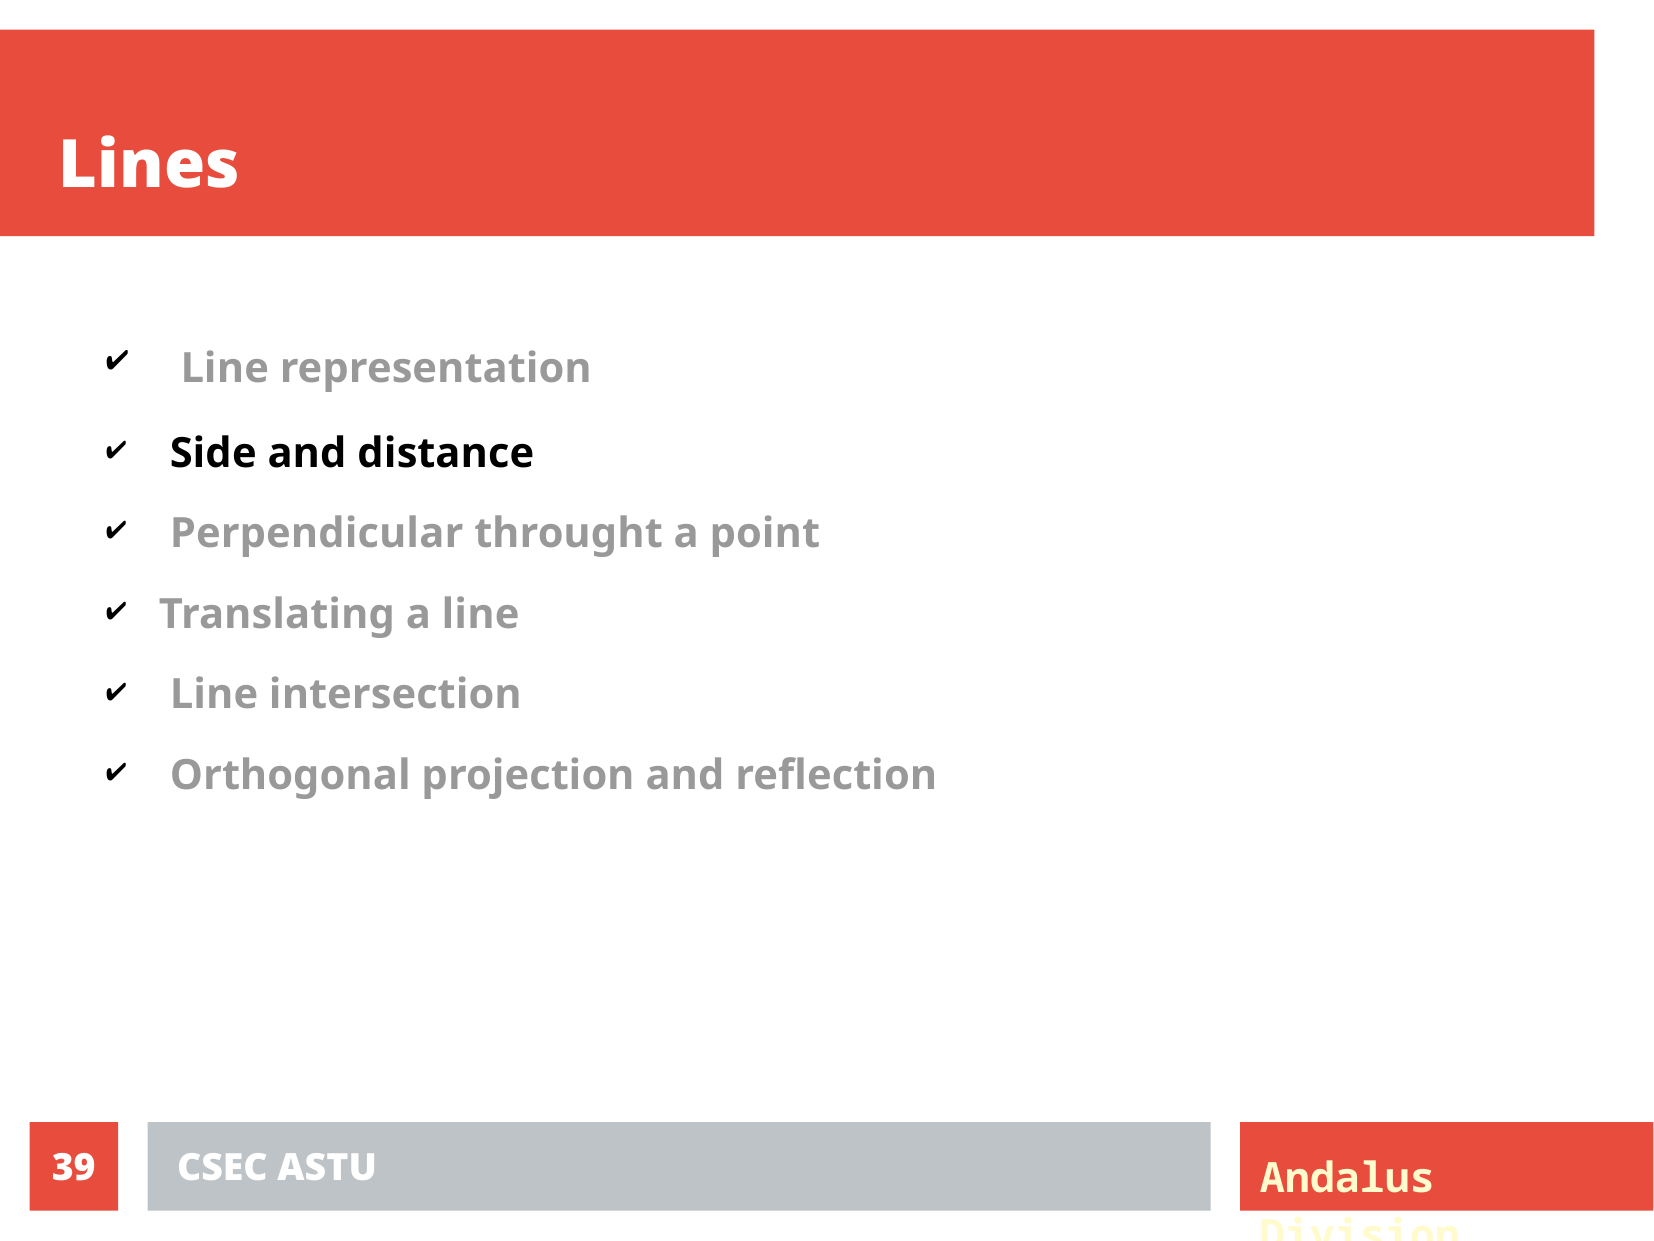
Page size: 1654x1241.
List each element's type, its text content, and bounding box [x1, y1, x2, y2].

list Line representation Side and distance Perpendicular throught a point Translating a line Line intersection Orthogonal projection and reflection [59, 324, 1565, 1093]
title Lines [59, 59, 1595, 207]
text_box Andalus Division [1245, 1140, 1636, 1197]
